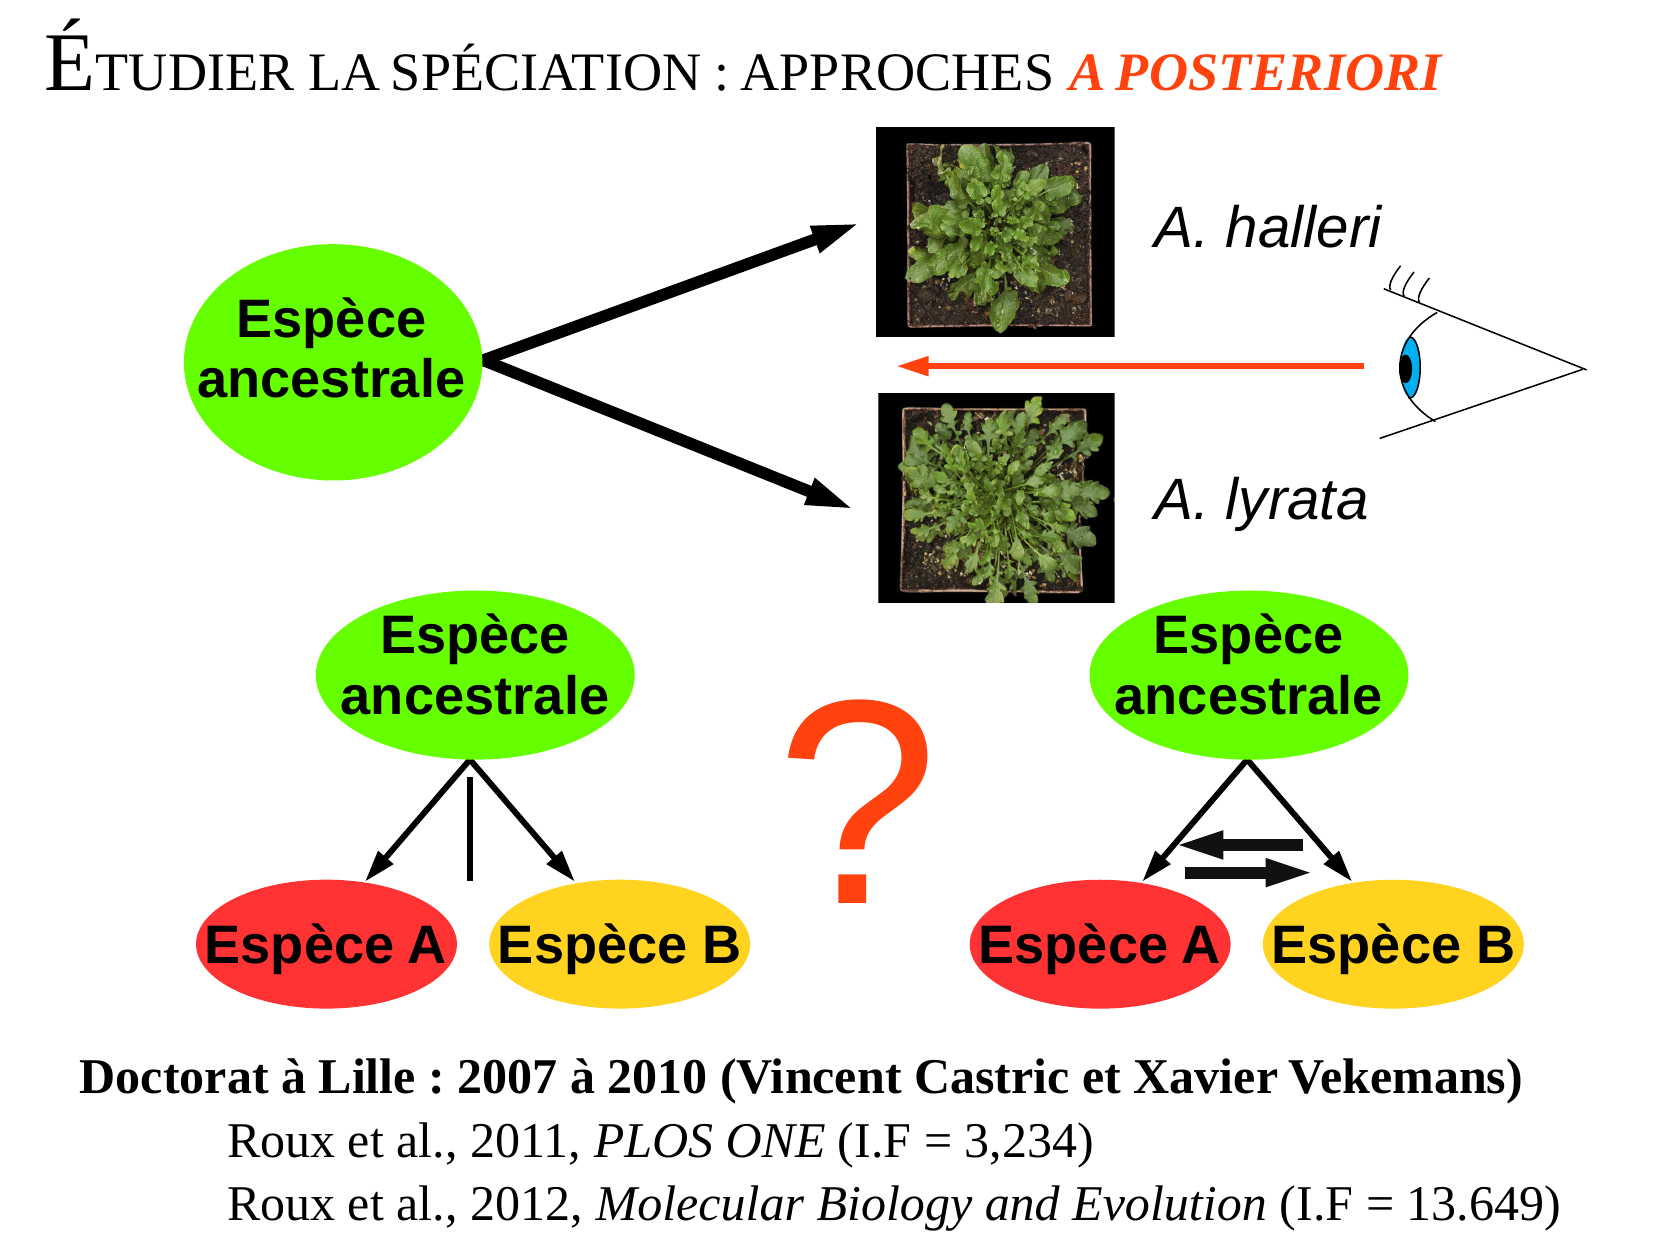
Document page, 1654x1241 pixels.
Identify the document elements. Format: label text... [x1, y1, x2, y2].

text_box Espèce B [483, 906, 758, 983]
text_box [221, 879, 432, 906]
text_box [996, 983, 1205, 1009]
text_box [1089, 646, 1099, 704]
text_box [995, 879, 1206, 906]
text_box [515, 983, 724, 1009]
text_box Espèce ancestrale [182, 280, 481, 418]
text_box [414, 590, 537, 597]
text_box Espèce ancestrale [325, 597, 625, 734]
text_box Doctorat à Lille : 2007 à 2010 (Vincent Castric et Xavier Vekemans) Roux et al., 2011, PLOS ONE (I.F = ‎3,234) Roux et al., 2012, Molecular Biology and Evolution (I.F = 13.649) [64, 1033, 1611, 1241]
picture [876, 127, 1115, 337]
text_box A. lyrata [1139, 459, 1384, 540]
text_box [1289, 983, 1498, 1009]
text_box [1188, 590, 1310, 597]
text_box [226, 244, 441, 280]
text_box [1403, 337, 1408, 345]
text_box Espèce A [963, 906, 1236, 983]
text_box ÉTUDIER LA SPÉCIATION : APPROCHES A POSTERIORI [30, 8, 1457, 116]
picture [878, 393, 1115, 603]
text_box Espèce A [189, 906, 462, 983]
text_box [1399, 646, 1409, 704]
text_box ? [761, 631, 954, 973]
text_box [625, 645, 635, 705]
text_box [1288, 879, 1499, 906]
text_box [1399, 339, 1419, 396]
text_box Espèce B [1256, 906, 1532, 983]
text_box [360, 734, 590, 760]
text_box [1134, 734, 1364, 760]
text_box [222, 983, 431, 1009]
text_box A. halleri [1139, 187, 1397, 268]
text_box [315, 646, 325, 704]
text_box Espèce ancestrale [1099, 597, 1399, 734]
text_box [514, 879, 725, 906]
text_box [201, 418, 465, 481]
